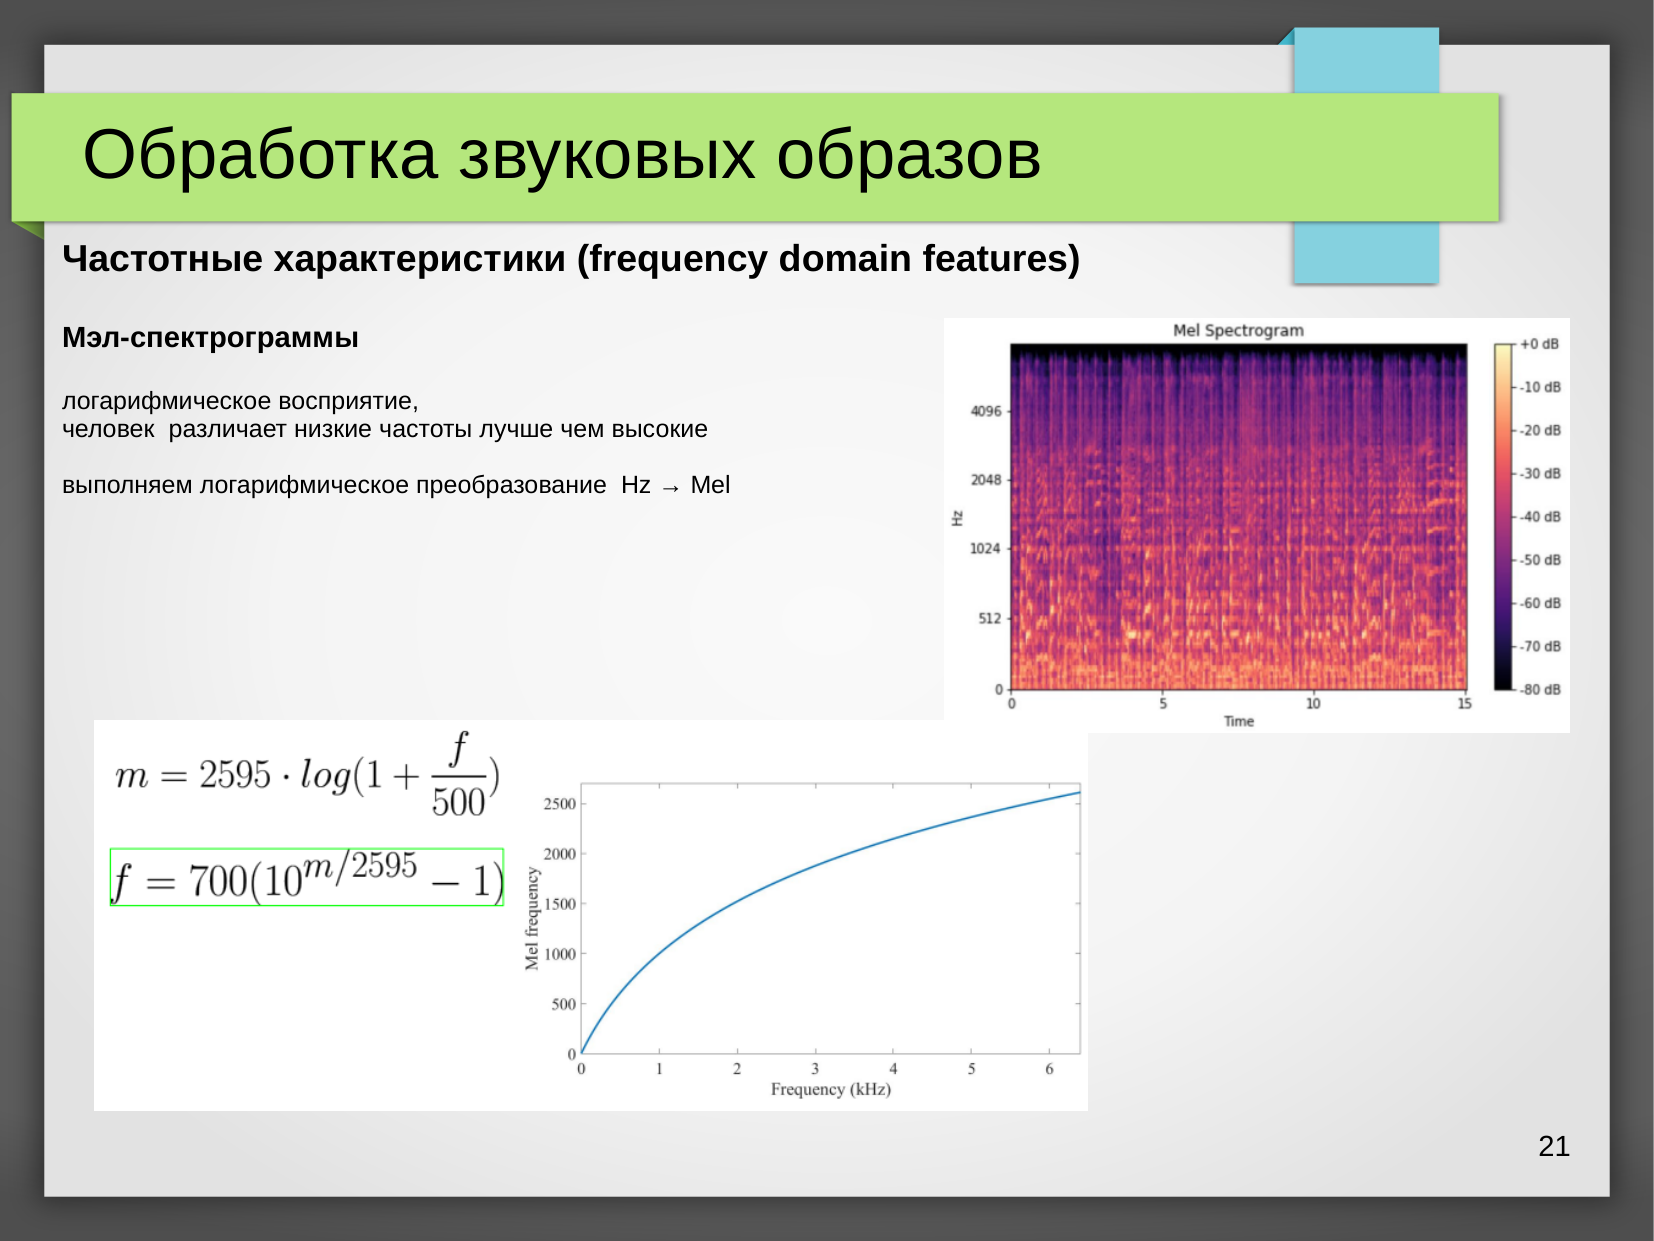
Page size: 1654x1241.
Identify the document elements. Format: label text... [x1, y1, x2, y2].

title Обработка звуковых образов [82, 114, 1406, 194]
text_box Частотные характеристики (frequency domain features) Мэл-спектрограммы логарифмическое восприятие, человек различает низкие частоты лучше чем высокие выполняем логарифмическое преобразование Hz → Mel [62, 237, 1512, 500]
picture [0, 0, 1654, 1241]
